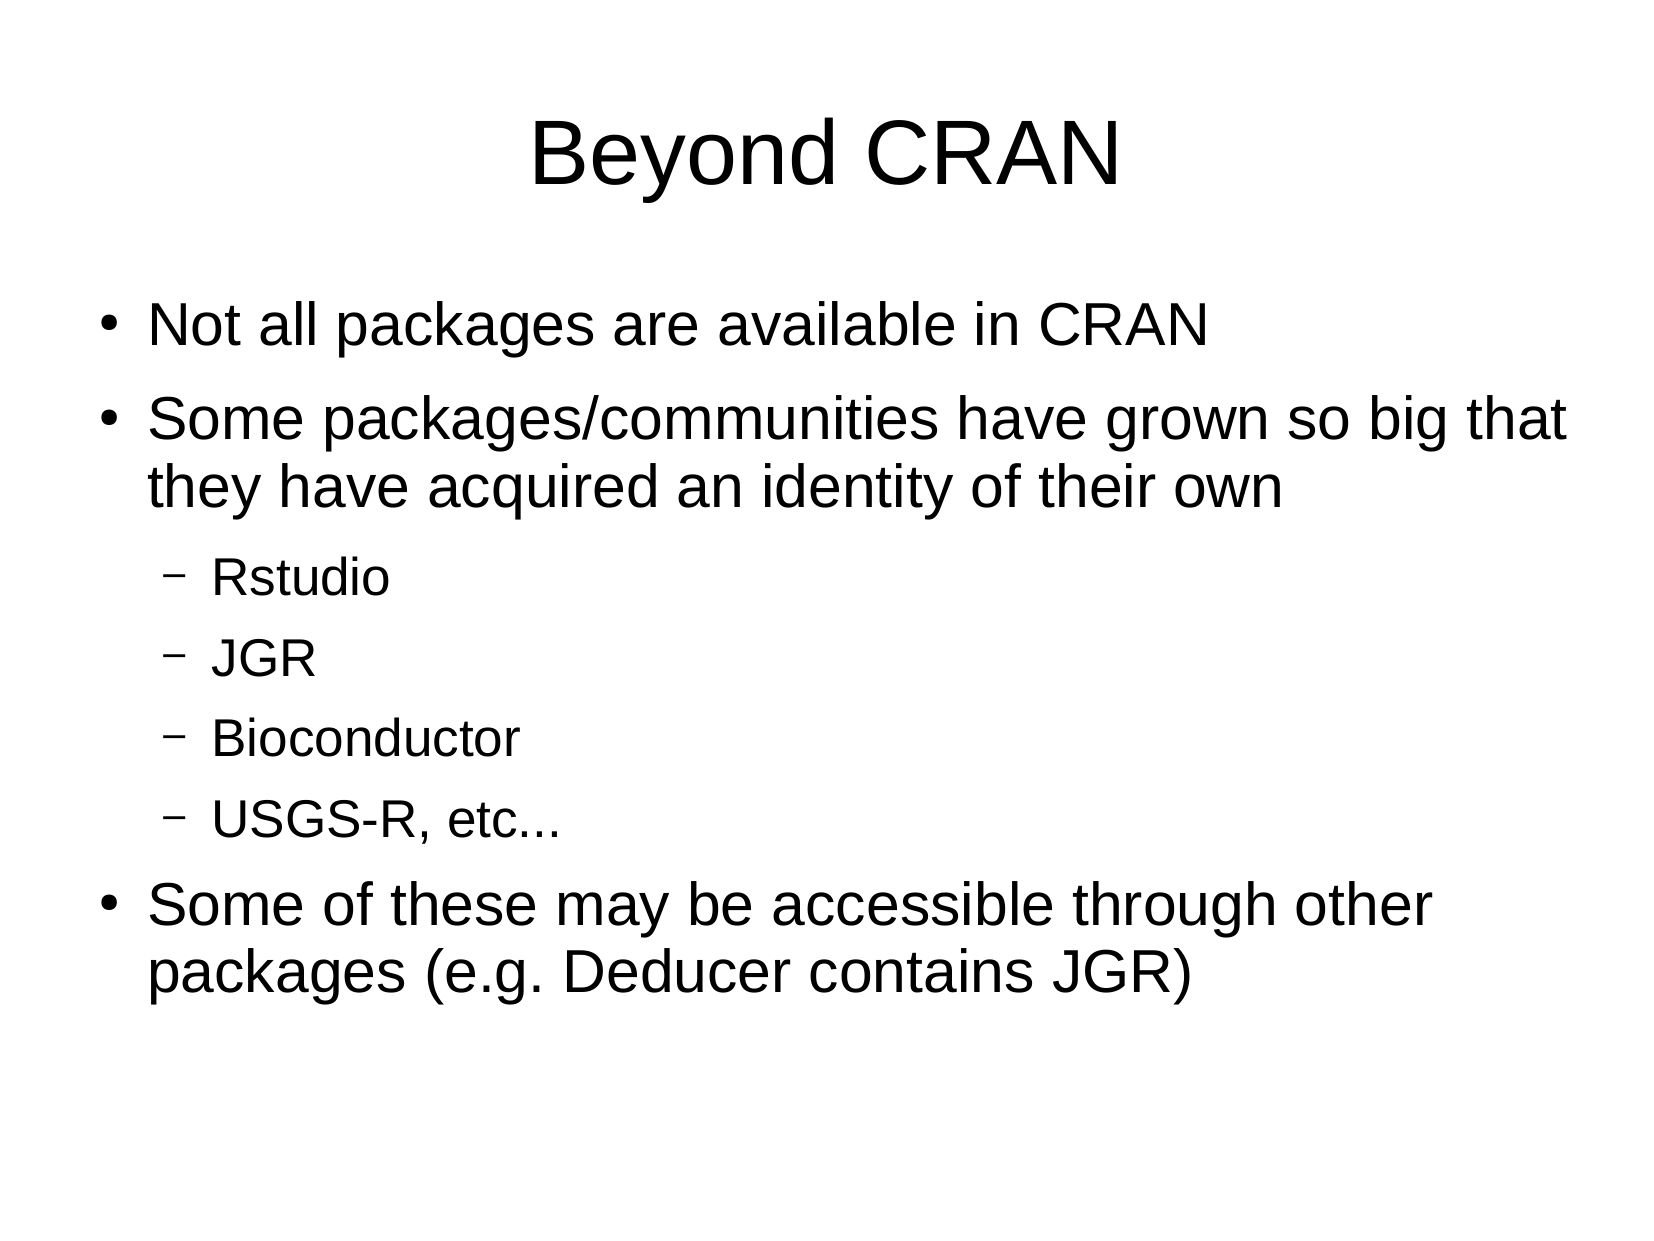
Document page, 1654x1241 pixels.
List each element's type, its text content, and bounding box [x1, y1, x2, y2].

title Beyond CRAN [82, 49, 1571, 257]
list Not all packages are available in CRAN Some packages/communities have grown so big that they have acquired an identity of their own Rstudio JGR Bioconductor USGS-R, etc... Some of these may be accessible through other packages (e.g. Deducer contains JGR) [82, 290, 1571, 1010]
